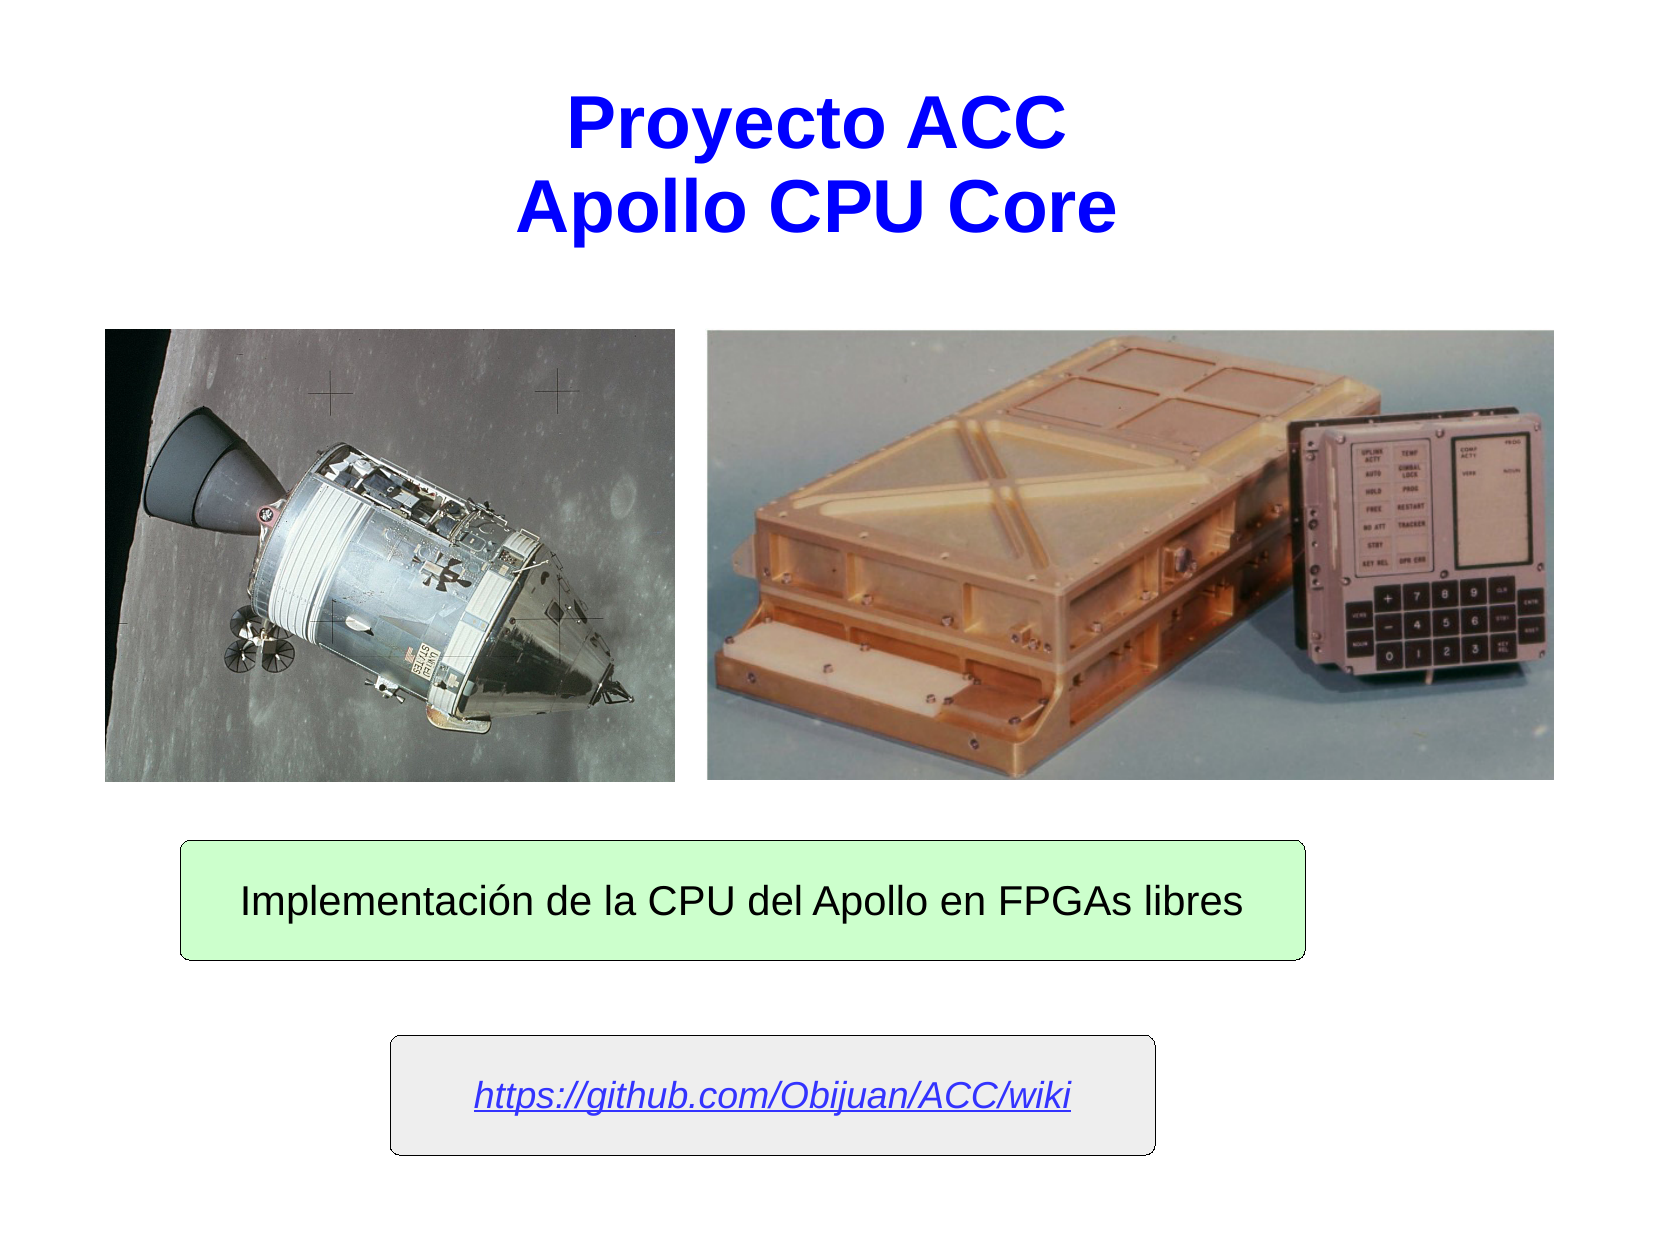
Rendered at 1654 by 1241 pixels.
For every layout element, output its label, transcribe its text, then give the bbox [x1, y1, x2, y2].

text_box [180, 840, 1306, 961]
text_box Proyecto ACC Apollo CPU Core [90, 73, 1546, 257]
picture [705, 328, 1554, 781]
text_box https://github.com/Obijuan/ACC/wiki [390, 1035, 1156, 1156]
text_box Implementación de la CPU del Apollo en FPGAs libres [225, 870, 1321, 990]
picture [105, 329, 675, 782]
